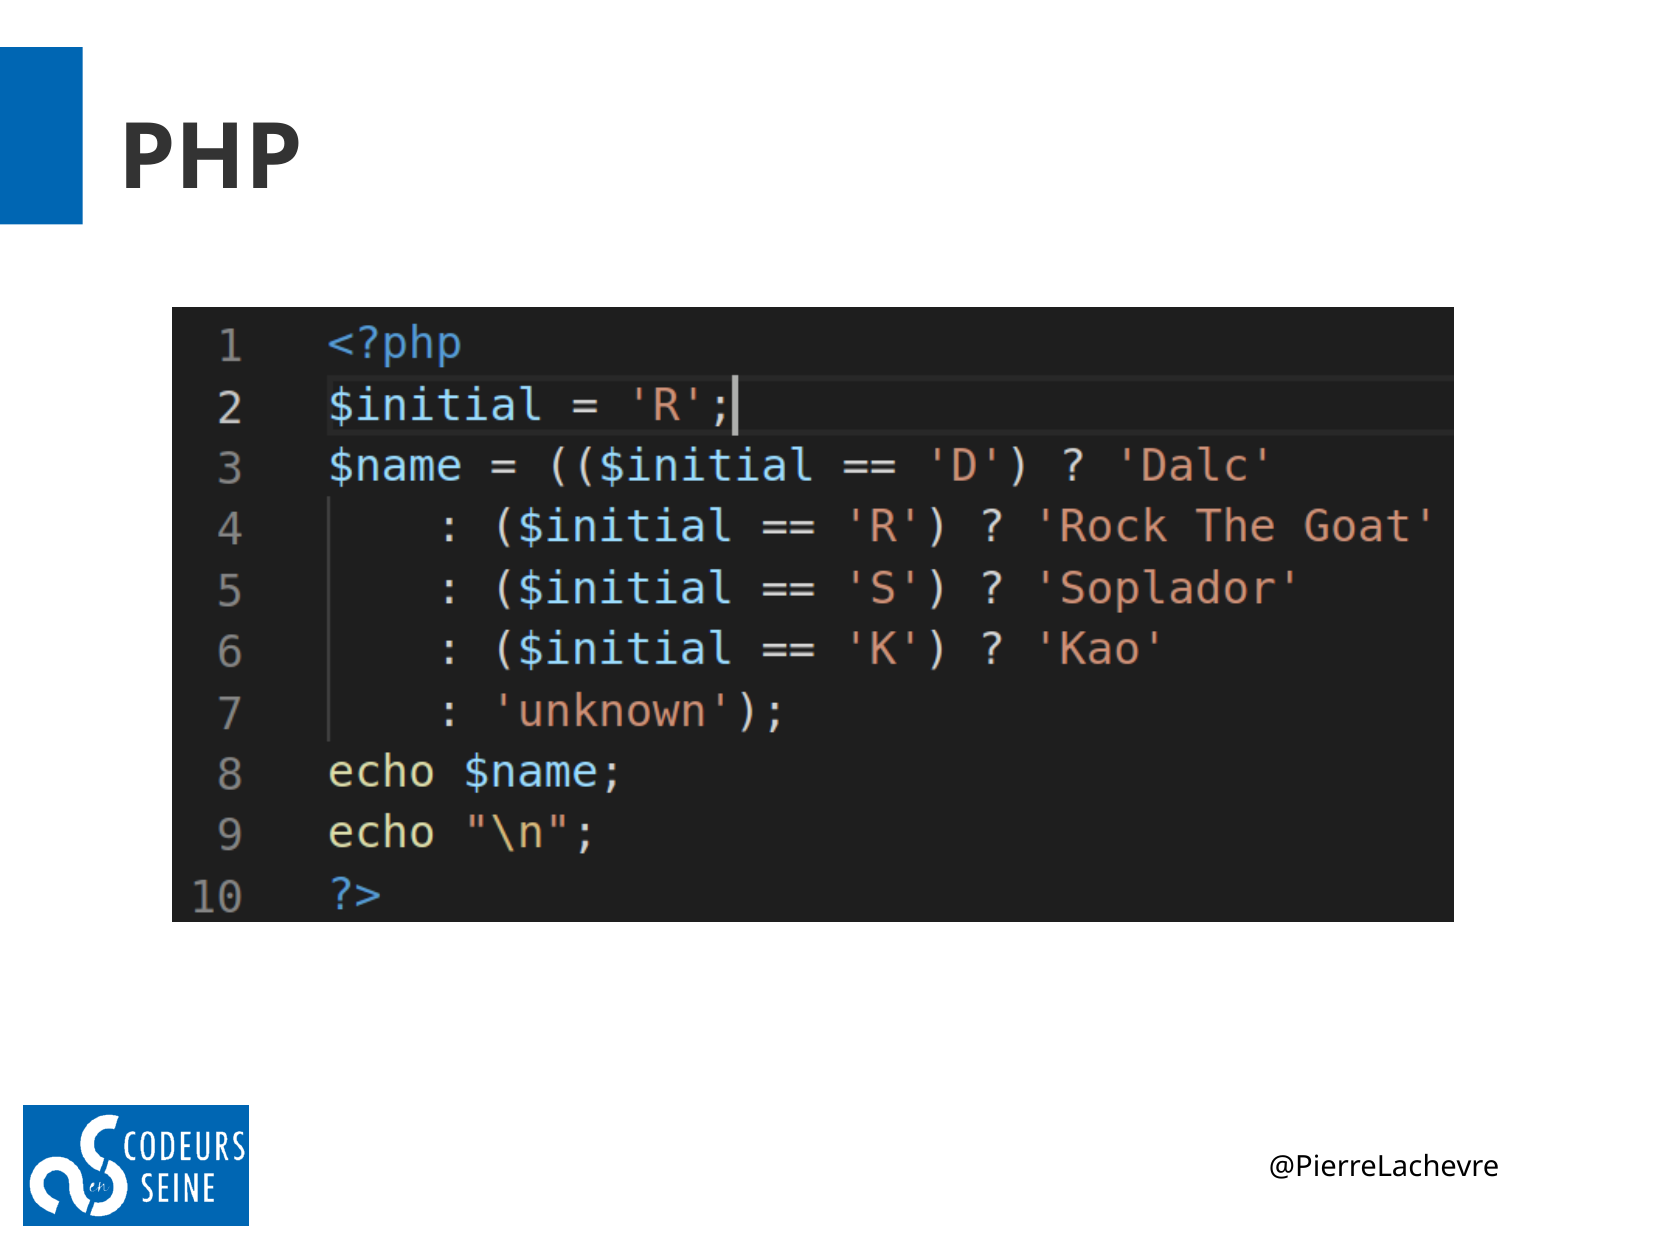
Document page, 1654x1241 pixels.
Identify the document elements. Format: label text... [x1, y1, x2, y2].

picture [23, 1105, 249, 1226]
title PHP [118, 49, 1571, 257]
picture [172, 307, 1454, 922]
